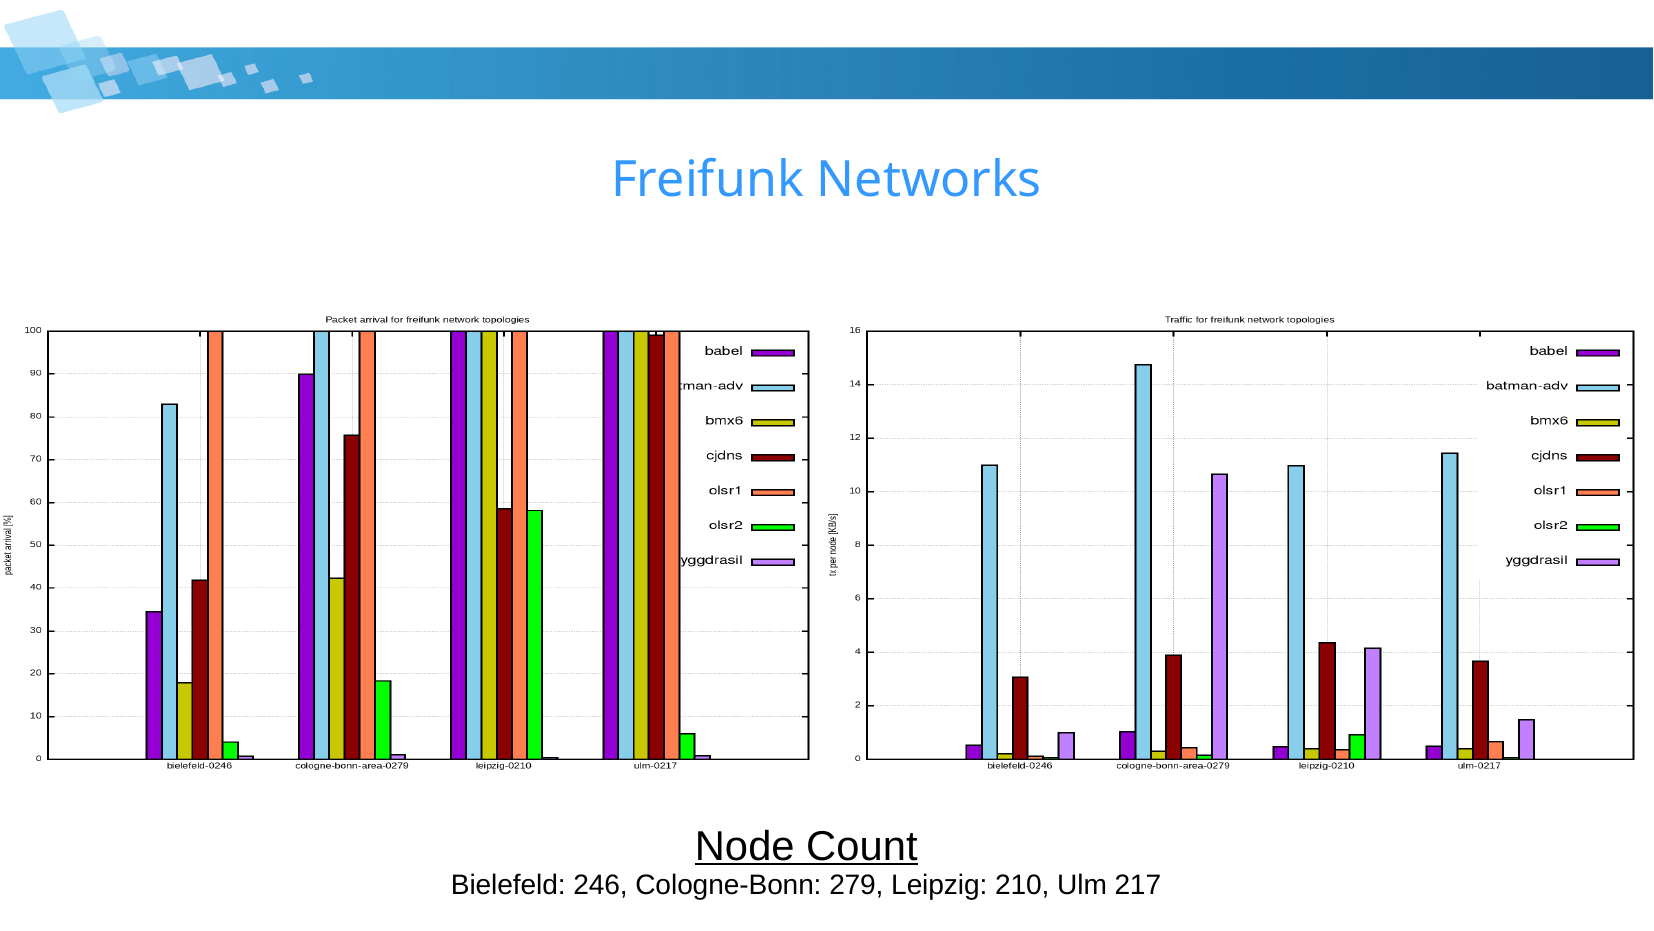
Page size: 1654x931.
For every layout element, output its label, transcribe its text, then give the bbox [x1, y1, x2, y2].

text_box Node Count Bielefeld: 246, Cologne-Bonn: 279, Leipzig: 210, Ulm 217 [300, 815, 1313, 909]
title Freifunk Networks [82, 99, 1571, 255]
picture [0, 0, 1653, 929]
